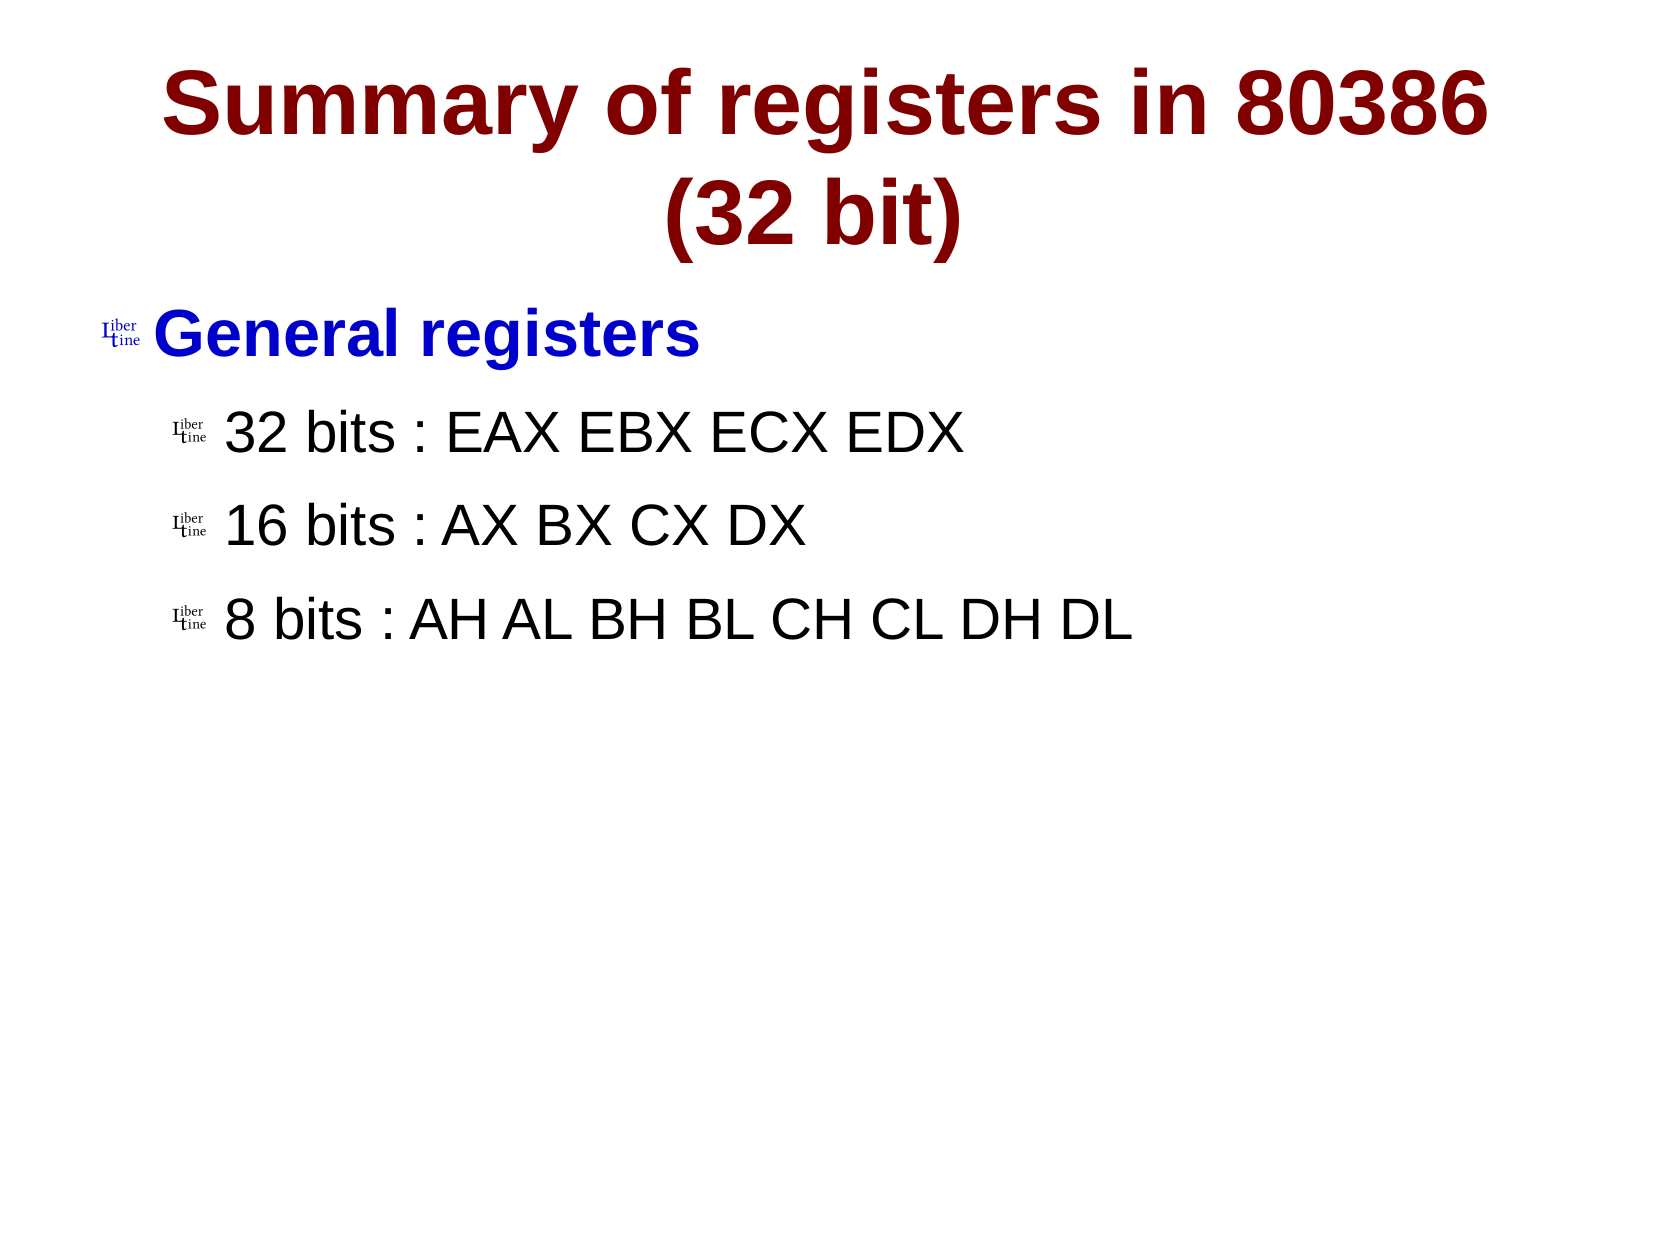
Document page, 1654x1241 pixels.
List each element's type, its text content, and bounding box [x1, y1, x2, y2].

title Summary of registers in 80386 (32 bit) [82, 49, 1571, 257]
list General registers 32 bits : EAX EBX ECX EDX 16 bits : AX BX CX DX 8 bits : AH AL BH BL CH CL DH DL [82, 290, 1571, 1010]
